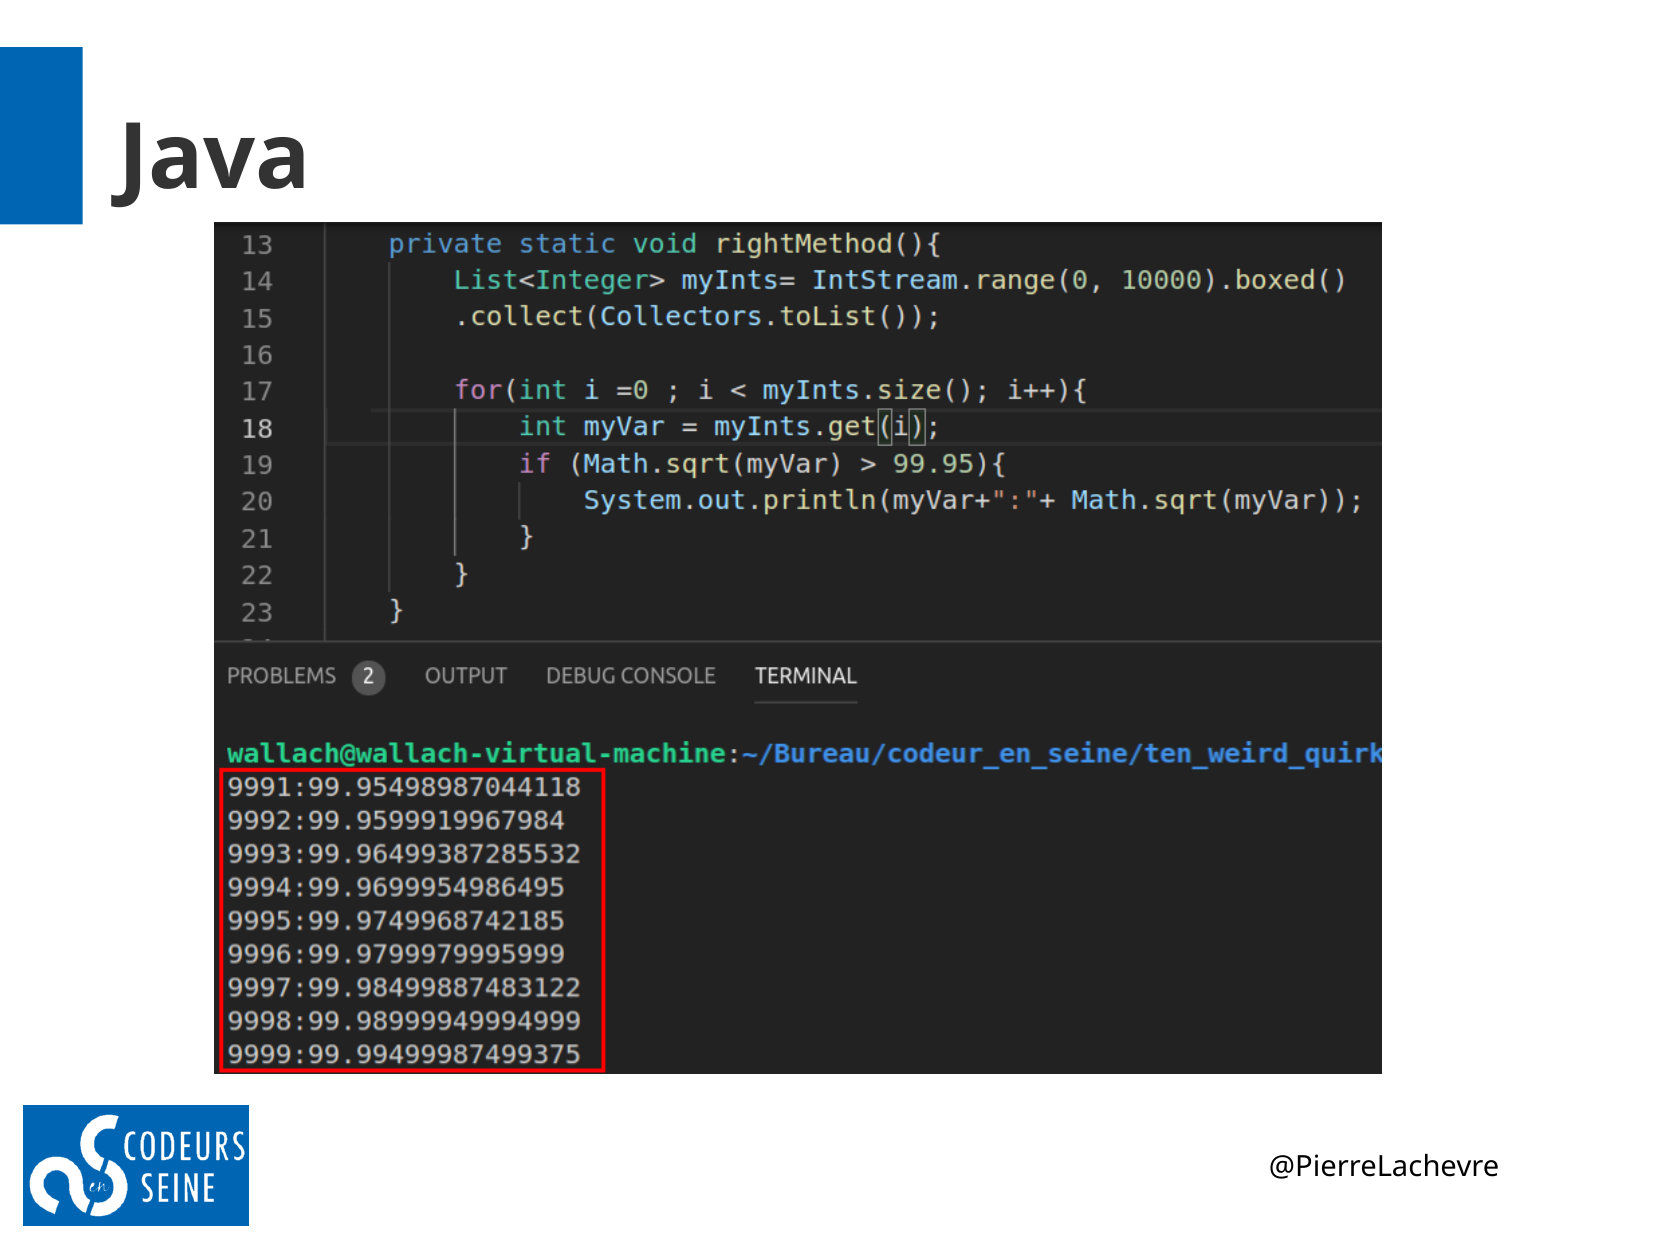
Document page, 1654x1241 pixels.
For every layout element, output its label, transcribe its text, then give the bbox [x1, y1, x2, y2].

title Java [118, 49, 1571, 257]
picture [23, 1105, 249, 1226]
picture [214, 222, 1382, 1074]
